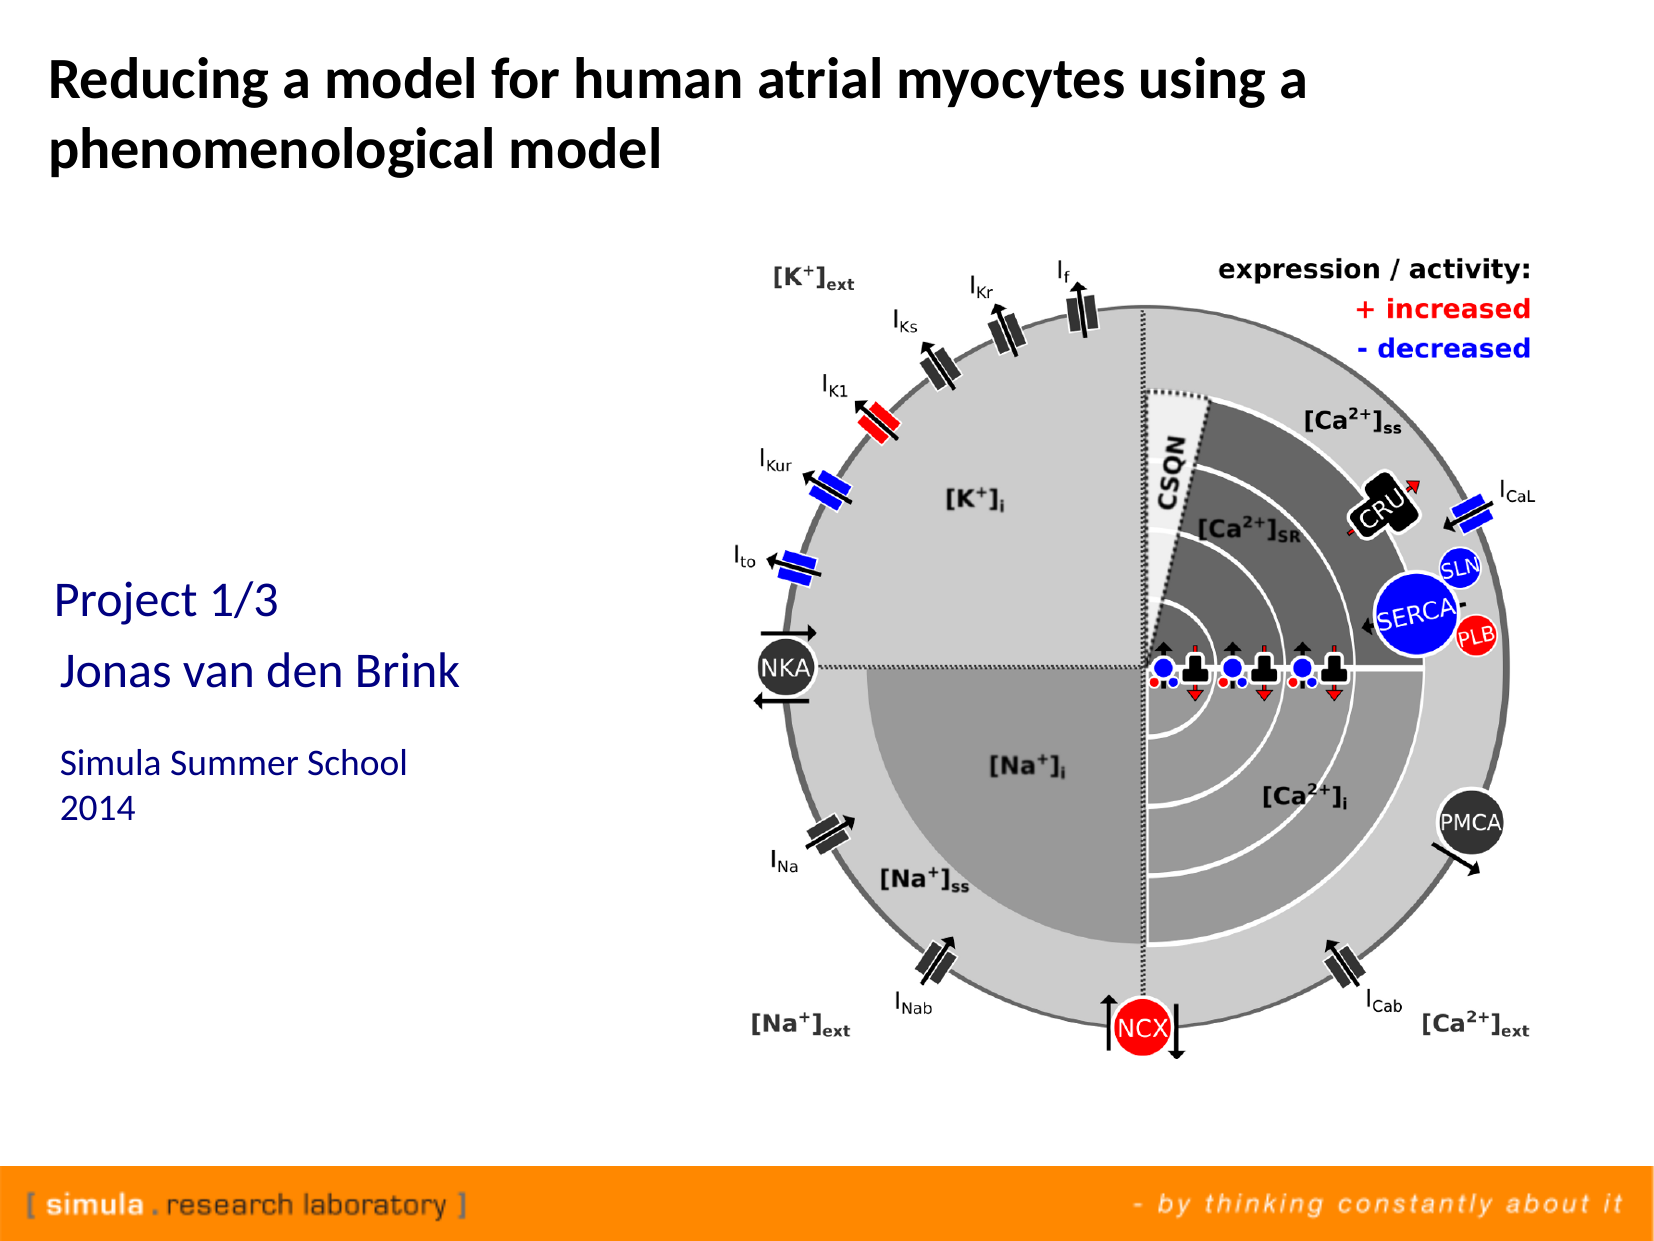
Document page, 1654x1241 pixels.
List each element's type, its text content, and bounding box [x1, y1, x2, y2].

text_box Simula Summer School 2014 [45, 730, 624, 959]
text_box Jonas van den Brink [45, 630, 594, 719]
text_box Reducing a model for human atrial myocytes using a phenomenological model [33, 33, 1654, 205]
picture [732, 252, 1546, 1066]
text_box Project 1/3 [39, 559, 588, 648]
picture [0, 1166, 1654, 1241]
